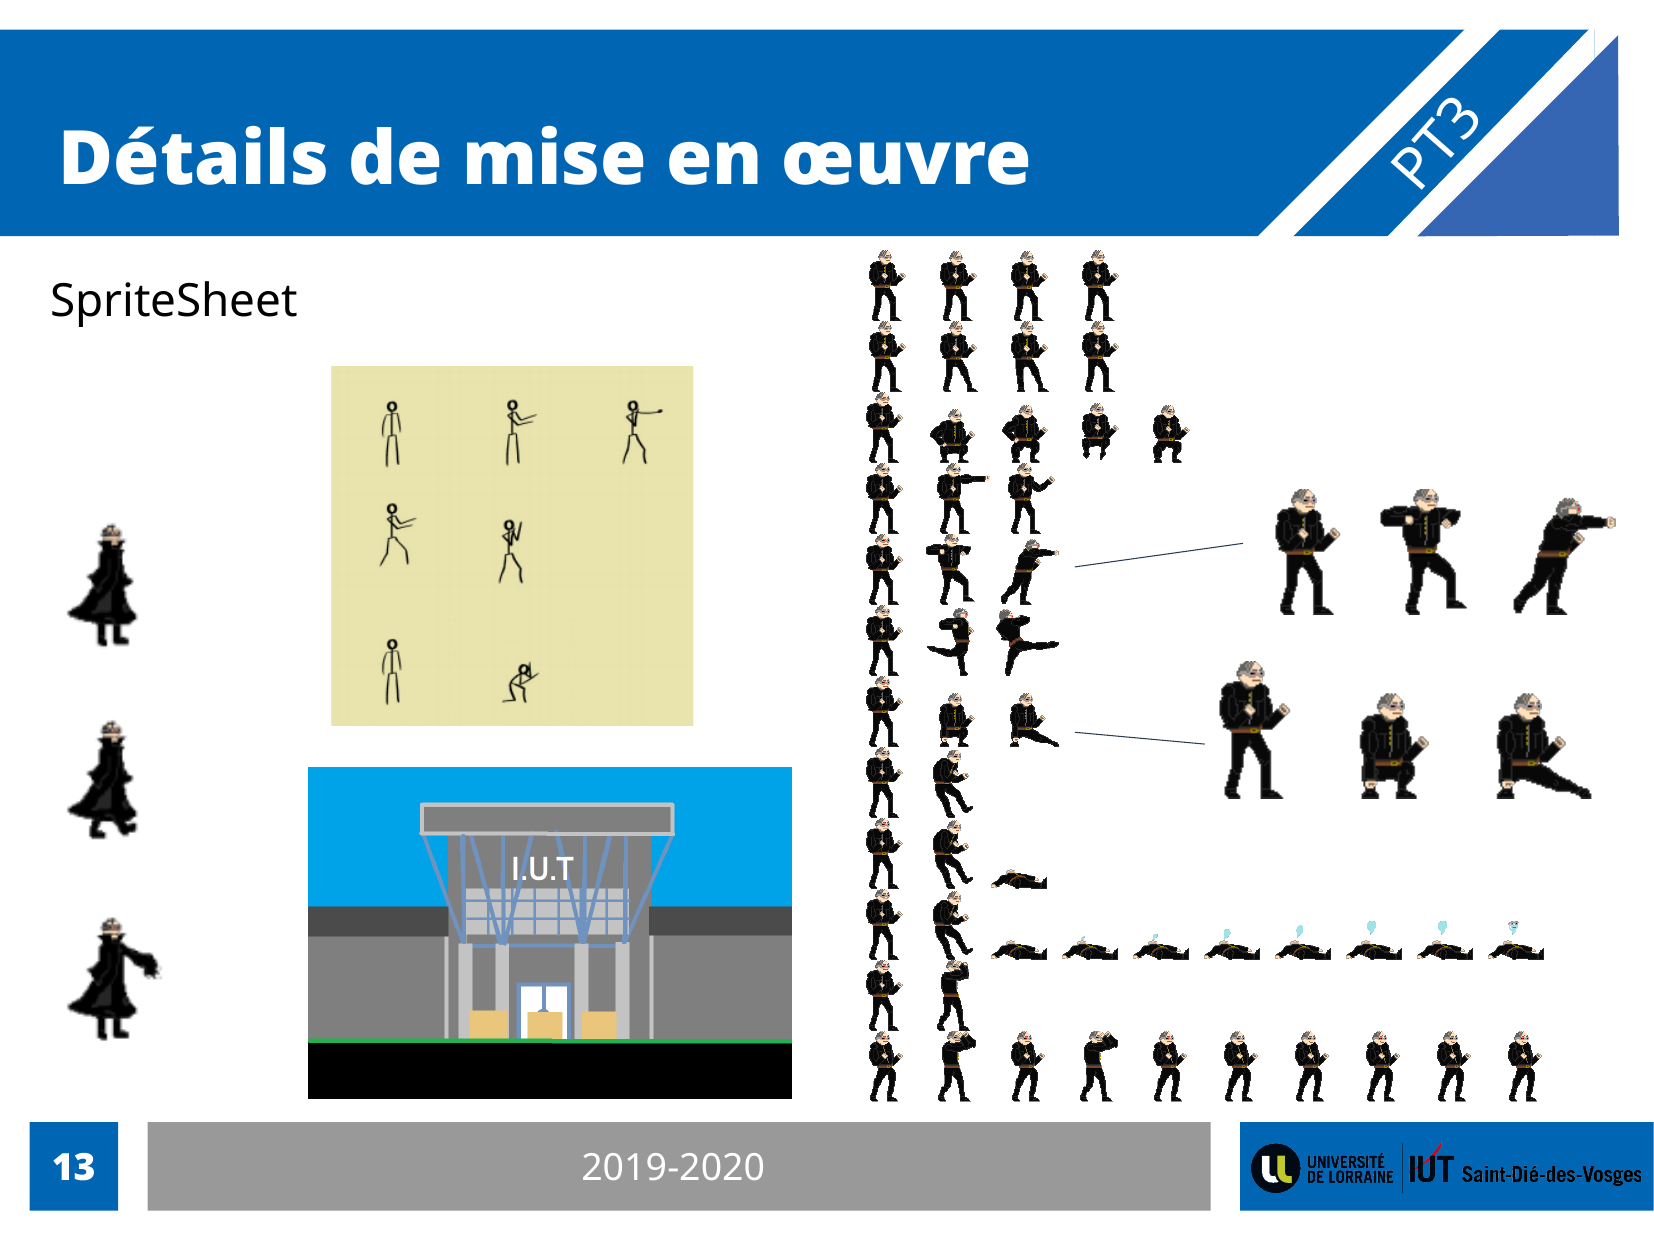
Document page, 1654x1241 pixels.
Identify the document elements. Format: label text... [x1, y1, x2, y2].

picture [308, 803, 792, 1099]
picture [850, 250, 1642, 1193]
picture [35, 491, 213, 1063]
text_box SpriteSheet [35, 259, 343, 333]
title Détails de mise en œuvre [59, 59, 1595, 207]
picture [330, 366, 697, 726]
